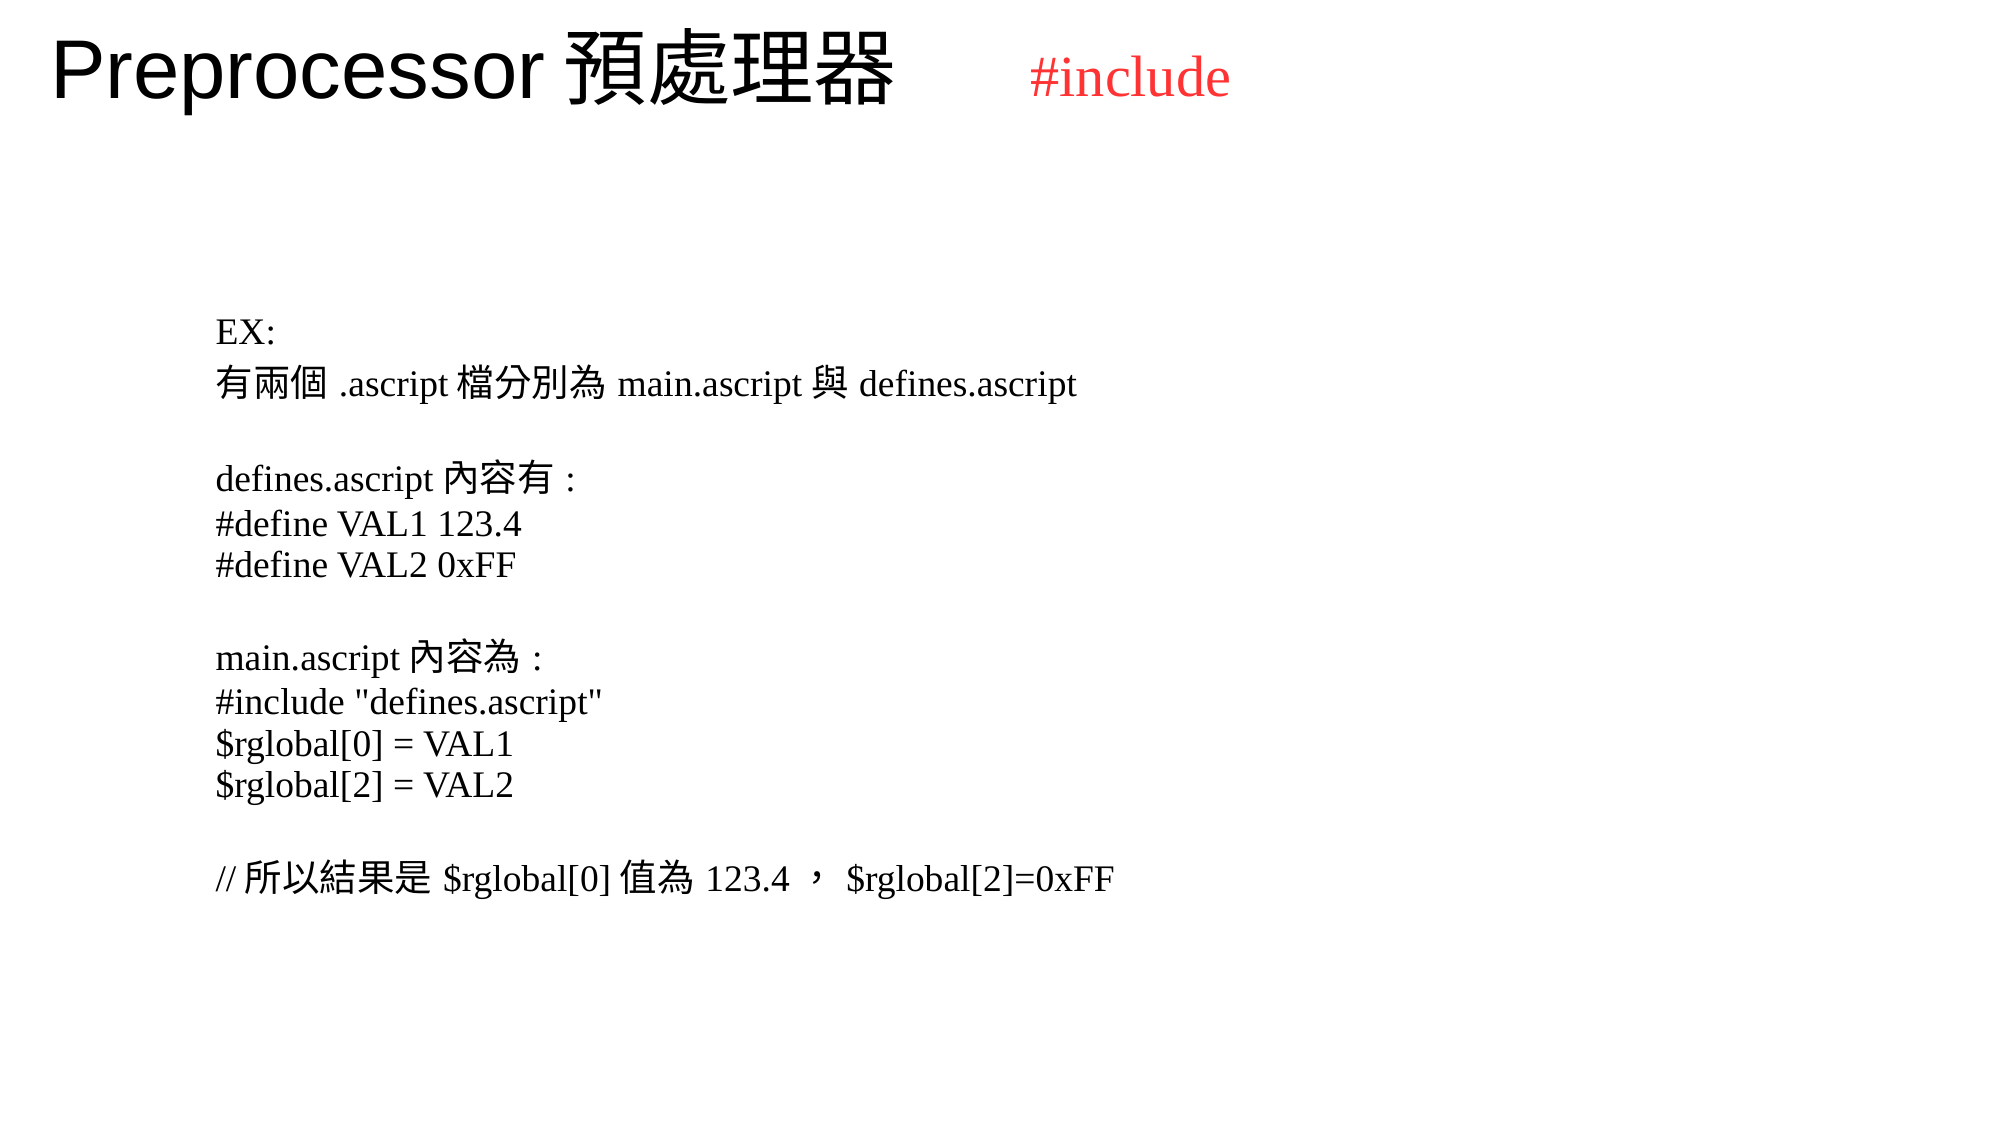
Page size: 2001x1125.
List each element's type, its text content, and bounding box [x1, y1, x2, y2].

text_box #include [1015, 37, 1595, 183]
text_box EX: 有兩個.ascript檔分別為main.ascript與defines.ascript defines.ascript內容有: #define VAL1 123.4 #define VAL2 0xFF main.ascript內容為: #include "defines.ascript" $rglobal[0] = VAL1 $rglobal[2] = VAL2 //所以結果是$rglobal[0]值為123.4，$rglobal[2]=0xFF [200, 303, 1880, 1004]
text_box Preprocessor預處理器 [35, 0, 1548, 213]
